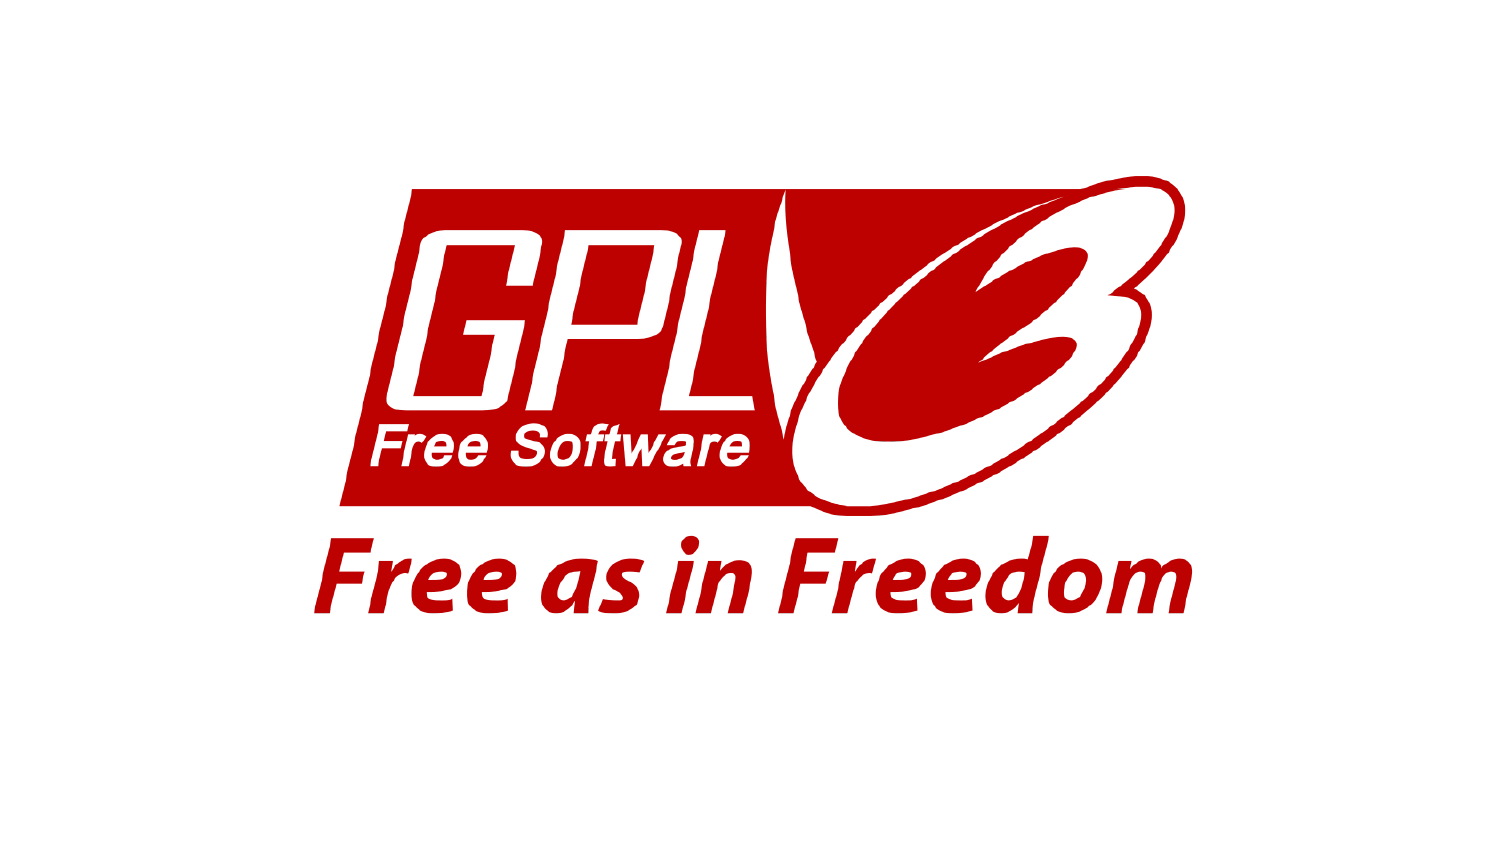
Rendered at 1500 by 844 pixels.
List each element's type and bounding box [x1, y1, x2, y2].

picture [282, 90, 1218, 753]
